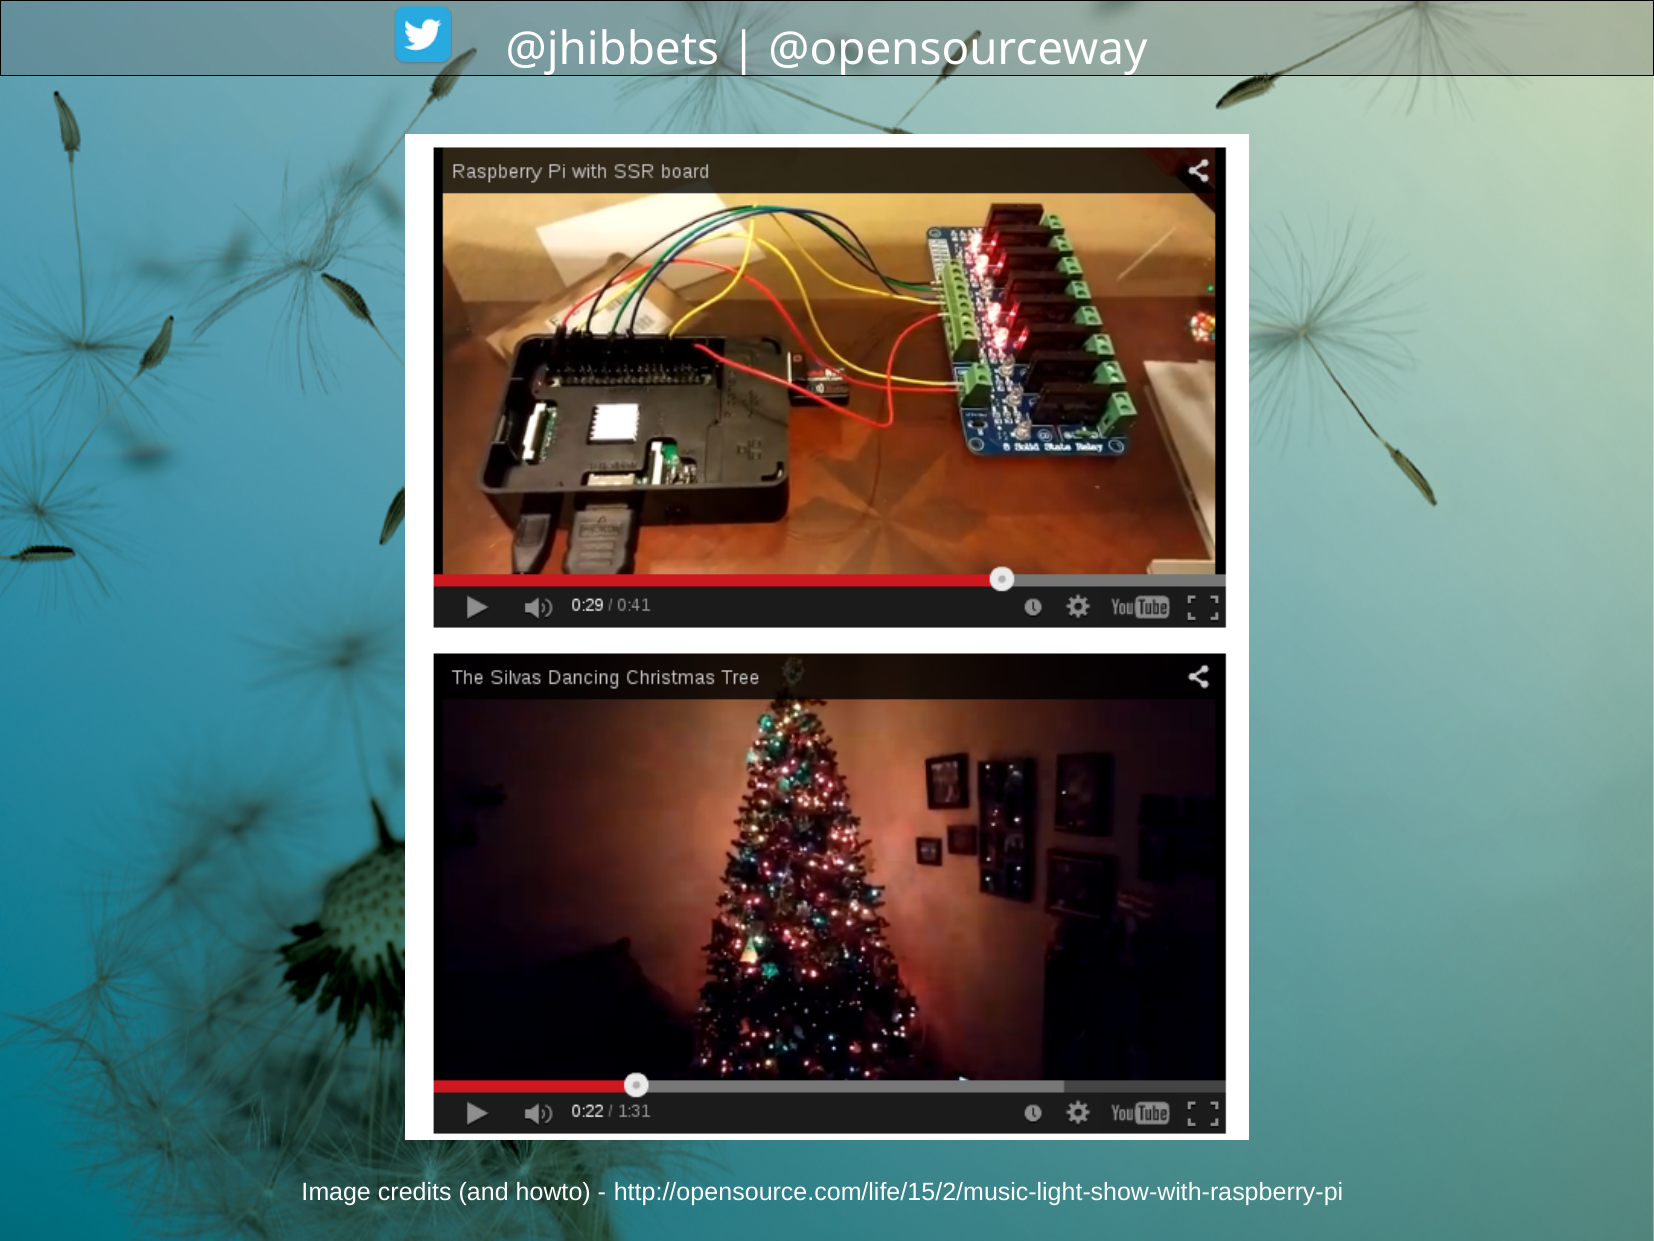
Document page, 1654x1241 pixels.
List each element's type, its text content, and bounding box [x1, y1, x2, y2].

text_box Image credits (and howto) - http://opensource.com/life/15/2/music-light-show-with-raspberry-pi [286, 1170, 1367, 1214]
picture [393, 5, 454, 66]
picture [0, 76, 1654, 1241]
